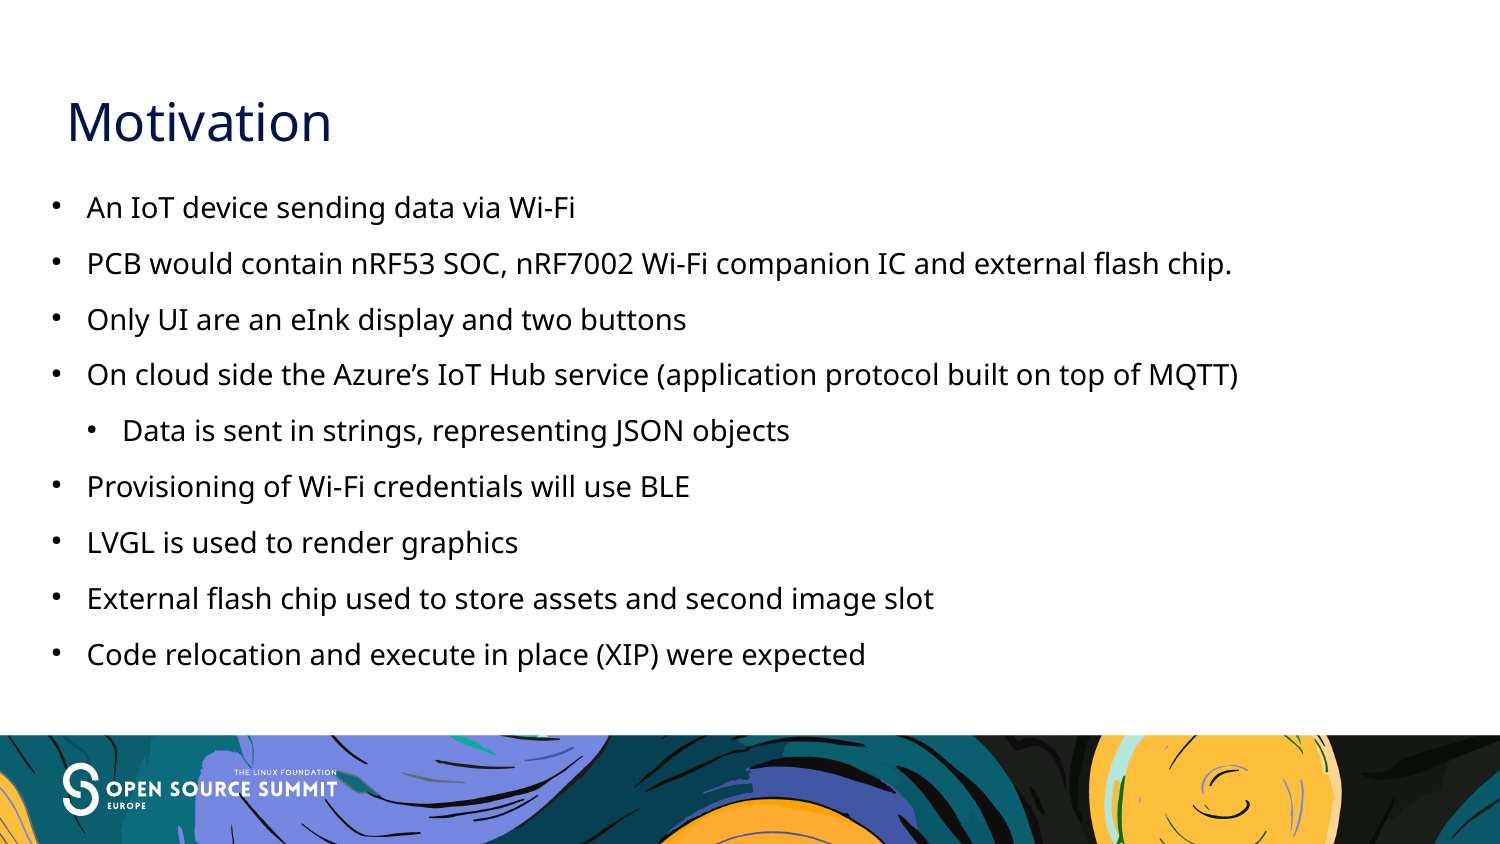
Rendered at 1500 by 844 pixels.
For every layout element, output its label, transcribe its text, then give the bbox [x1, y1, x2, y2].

list An IoT device sending data via Wi-Fi PCB would contain nRF53 SOC, nRF7002 Wi-Fi companion IC and external flash chip. Only UI are an eInk display and two buttons On cloud side the Azure’s IoT Hub service (application protocol built on top of MQTT) Data is sent in strings, representing JSON objects Provisioning of Wi-Fi credentials will use BLE LVGL is used to render graphics External flash chip used to store assets and second image slot Code relocation and execute in place (XIP) were expected [51, 189, 1449, 826]
title Motivation [51, 72, 1449, 167]
picture [0, 0, 1500, 844]
